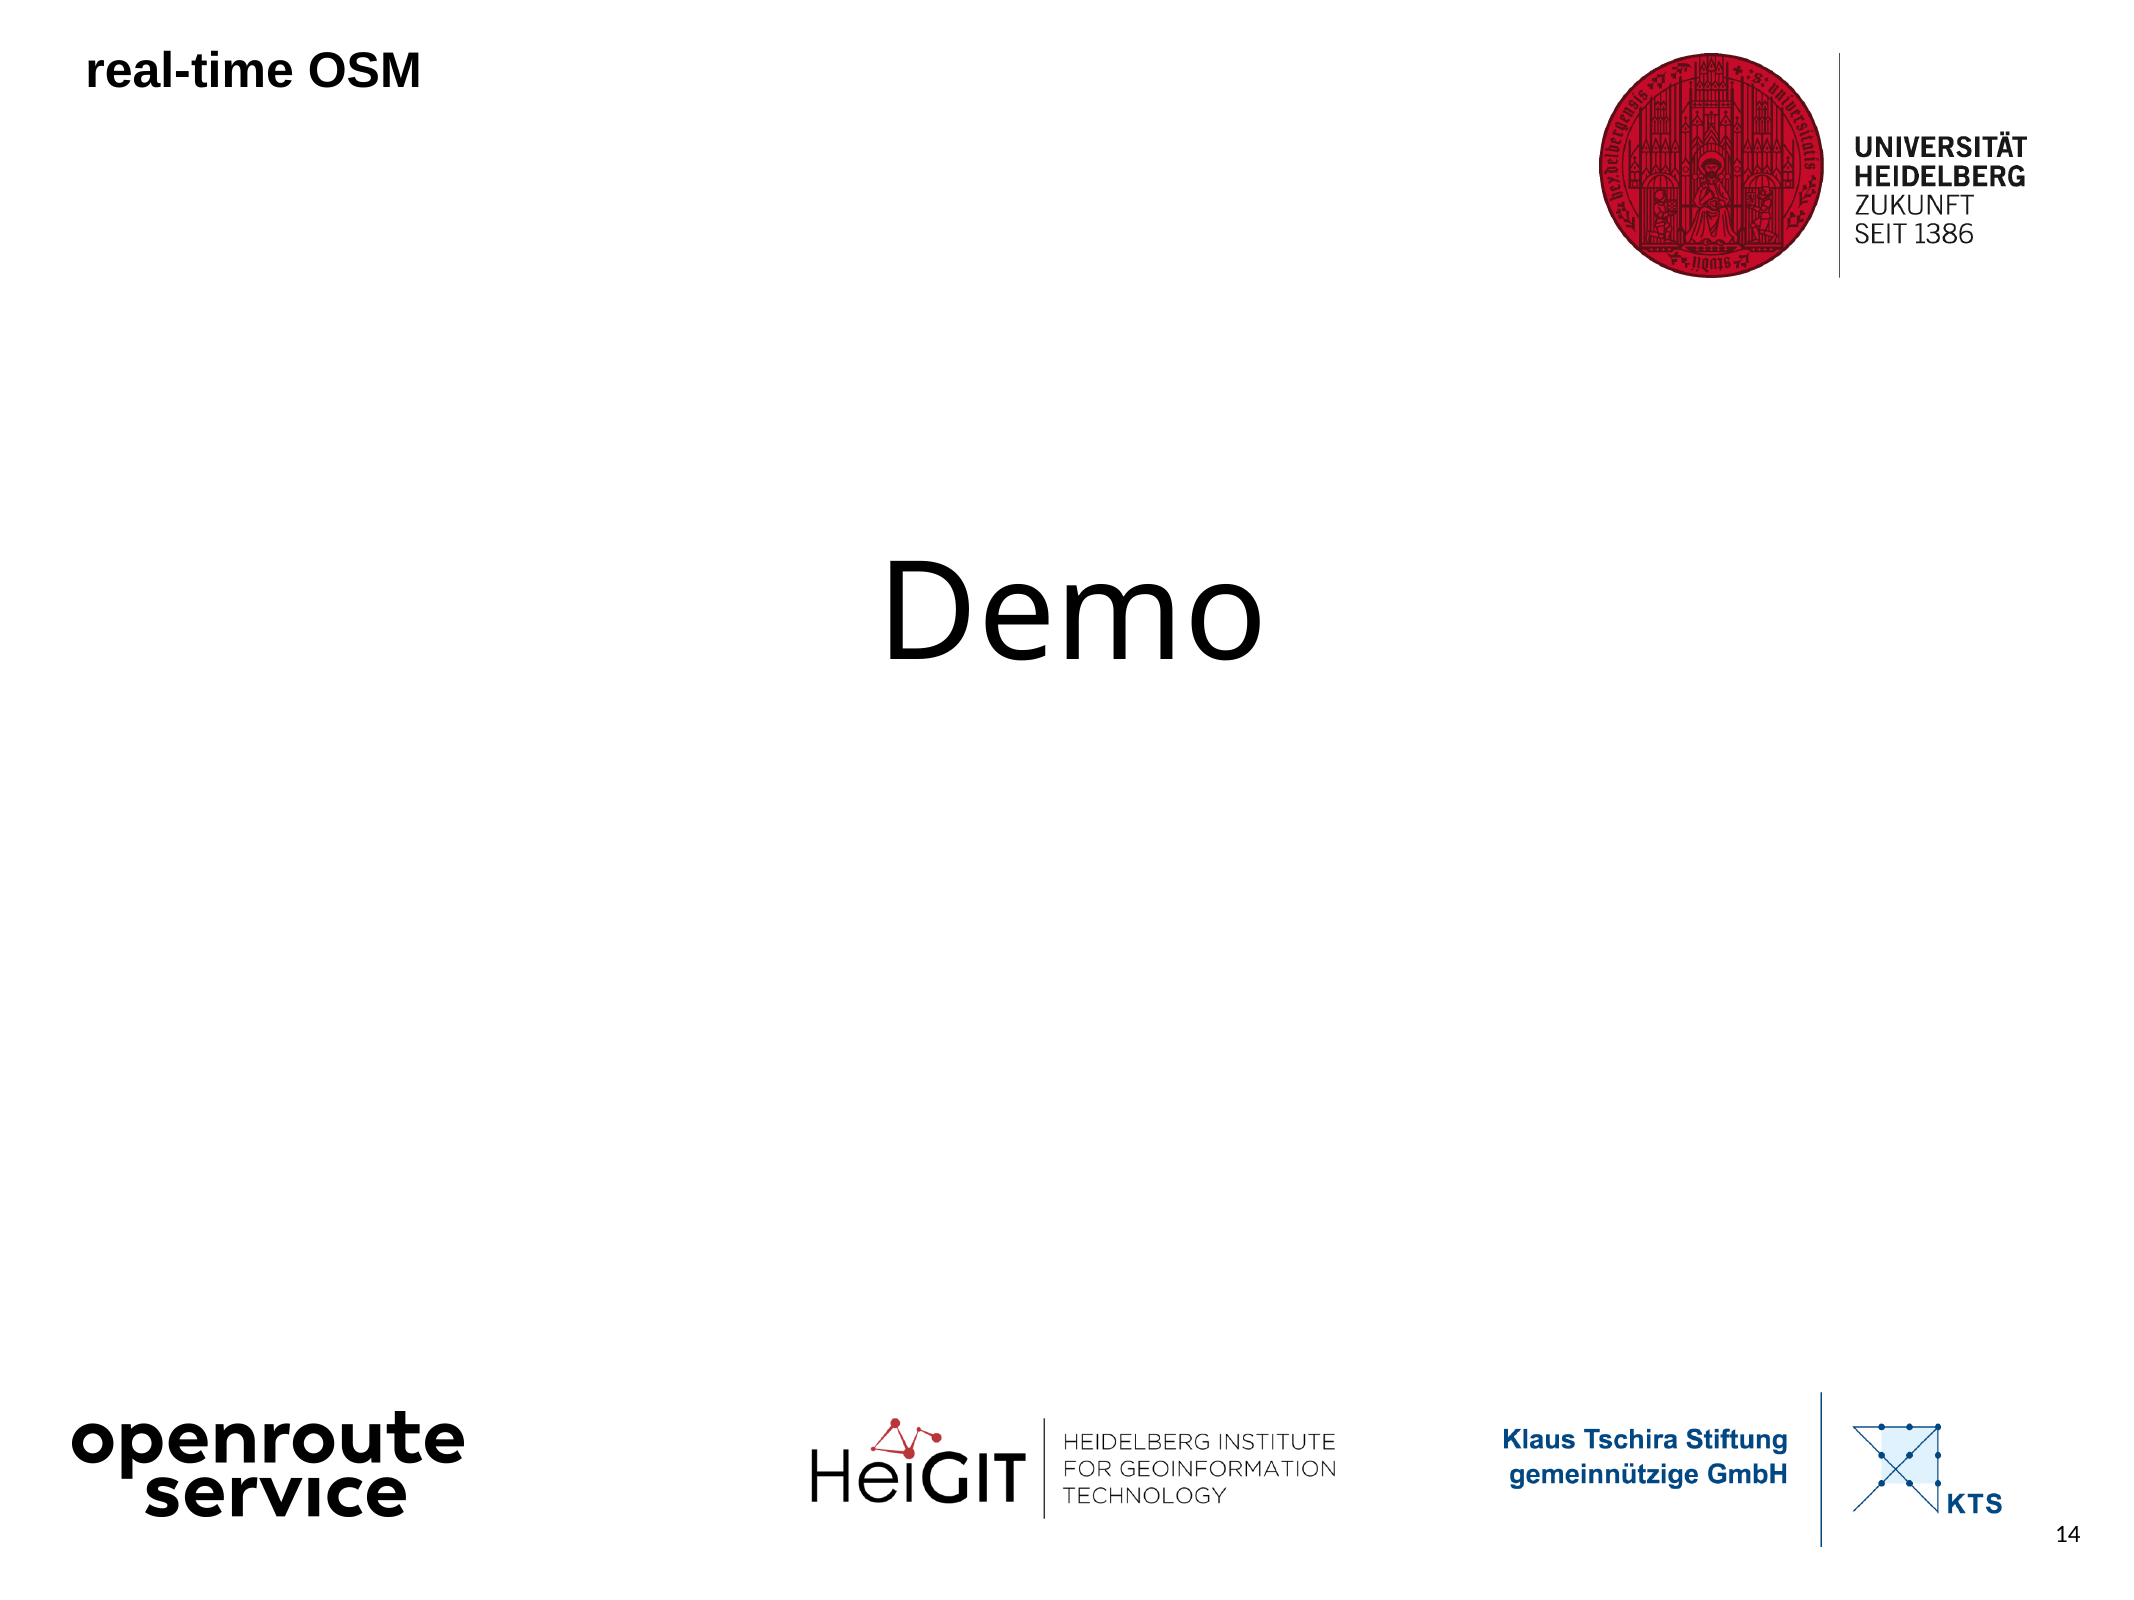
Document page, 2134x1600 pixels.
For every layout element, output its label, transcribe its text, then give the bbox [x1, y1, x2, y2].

text_box Demo [869, 513, 1277, 696]
picture [1599, 53, 2027, 278]
text_box real-time OSM [74, 26, 434, 109]
picture [72, 1411, 464, 1517]
picture [1474, 1330, 2034, 1597]
picture [797, 1395, 1349, 1533]
